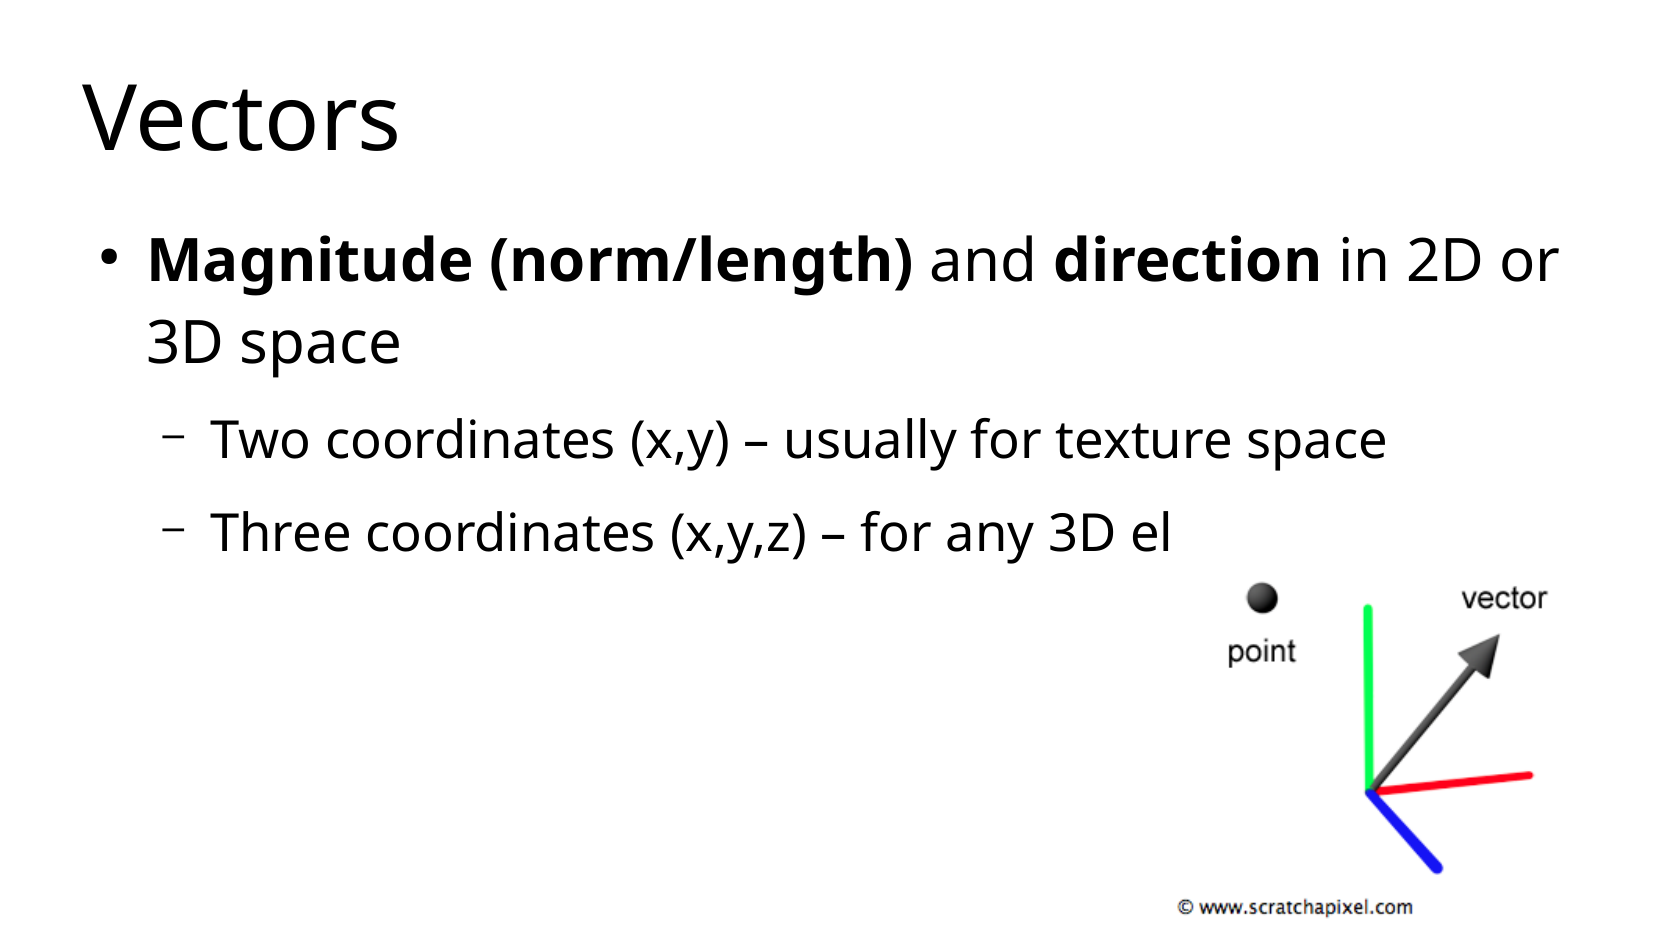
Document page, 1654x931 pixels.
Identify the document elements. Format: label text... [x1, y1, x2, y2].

title Vectors [82, 37, 1571, 193]
picture [1170, 494, 1639, 922]
list Magnitude (norm/length) and direction in 2D or 3D space Two coordinates (x,y) – usually for texture space Three coordinates (x,y,z) – for any 3D elements [82, 217, 1571, 571]
